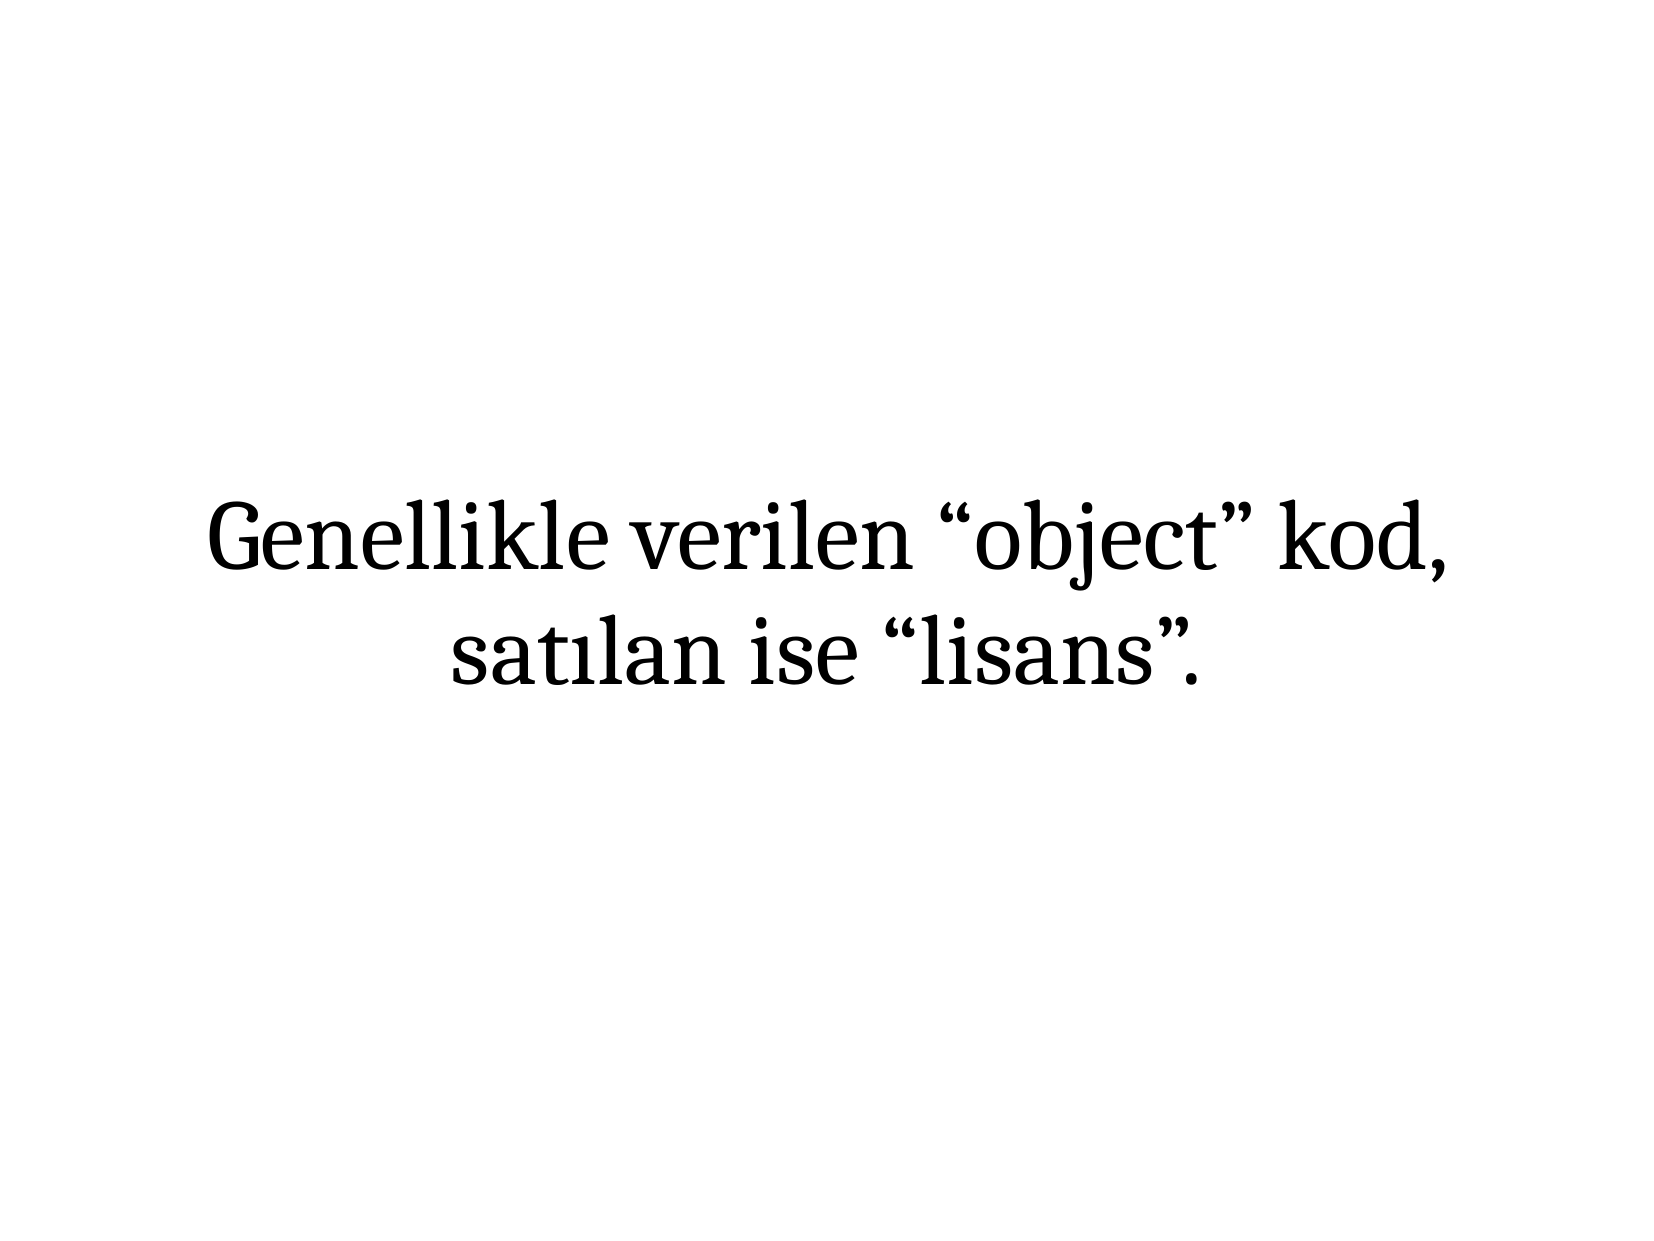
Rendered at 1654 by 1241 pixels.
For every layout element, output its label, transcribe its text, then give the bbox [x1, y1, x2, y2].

title Genellikle verilen “object” kod, satılan ise “lisans”. [82, 281, 1571, 908]
